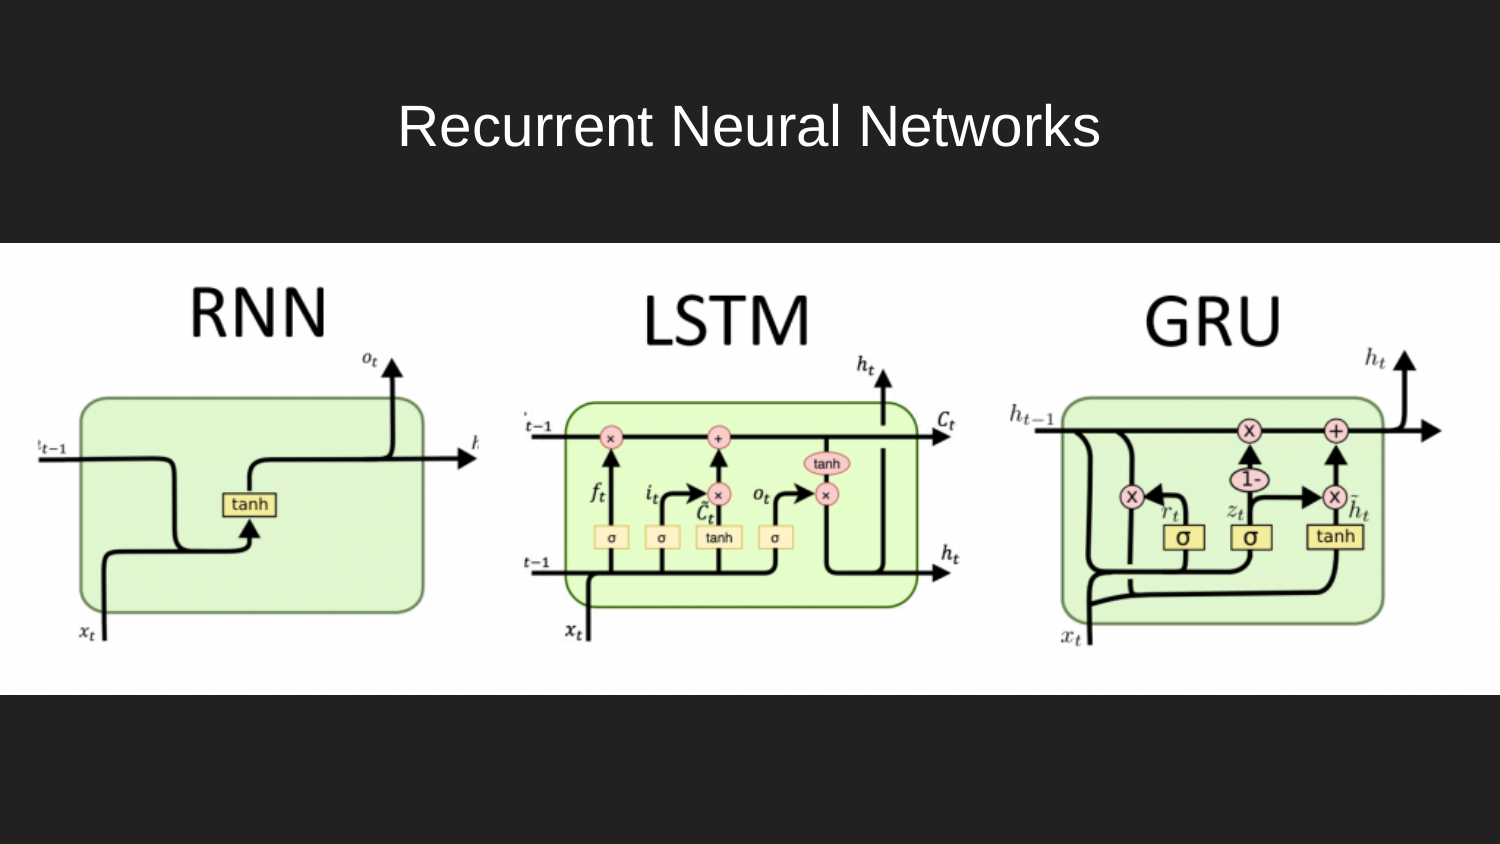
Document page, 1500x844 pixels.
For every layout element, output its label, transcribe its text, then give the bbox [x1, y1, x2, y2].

title Recurrent Neural Networks [51, 72, 1449, 167]
picture [0, 243, 1500, 695]
